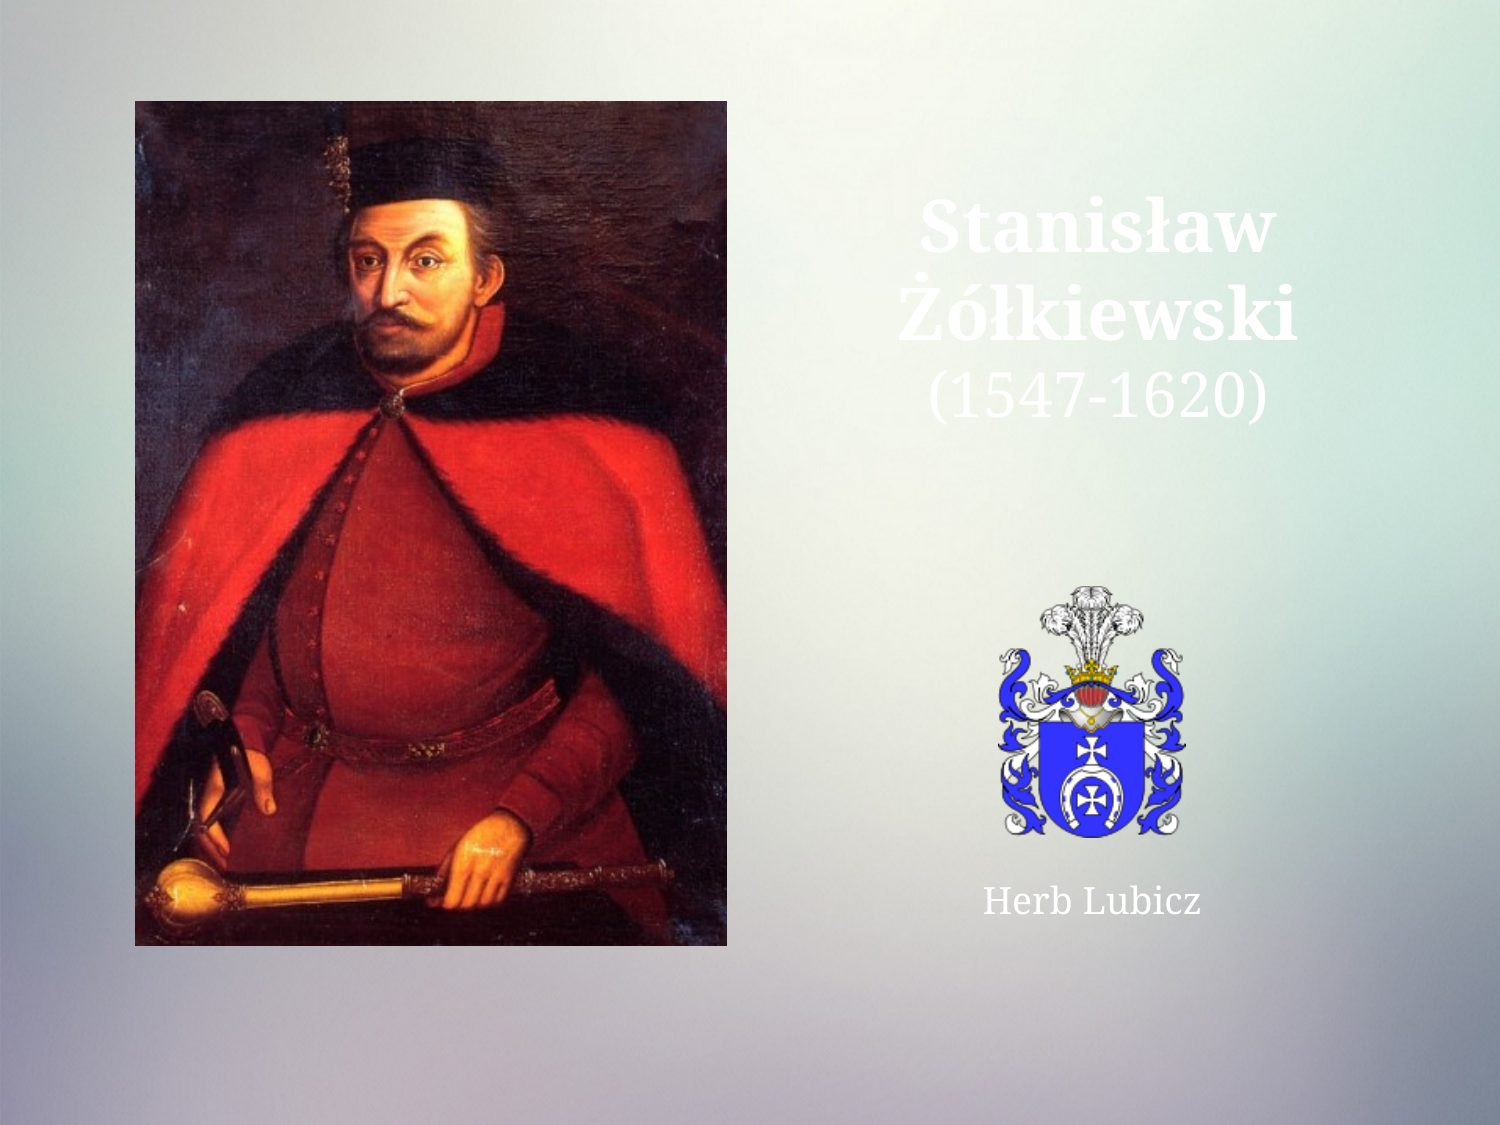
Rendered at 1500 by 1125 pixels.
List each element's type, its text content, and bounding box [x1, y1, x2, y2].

text_box Herb Lubicz [950, 869, 1235, 930]
picture [0, 0, 1500, 1125]
text_box Stanisław Żółkiewski (1547-1620) [809, 172, 1388, 438]
